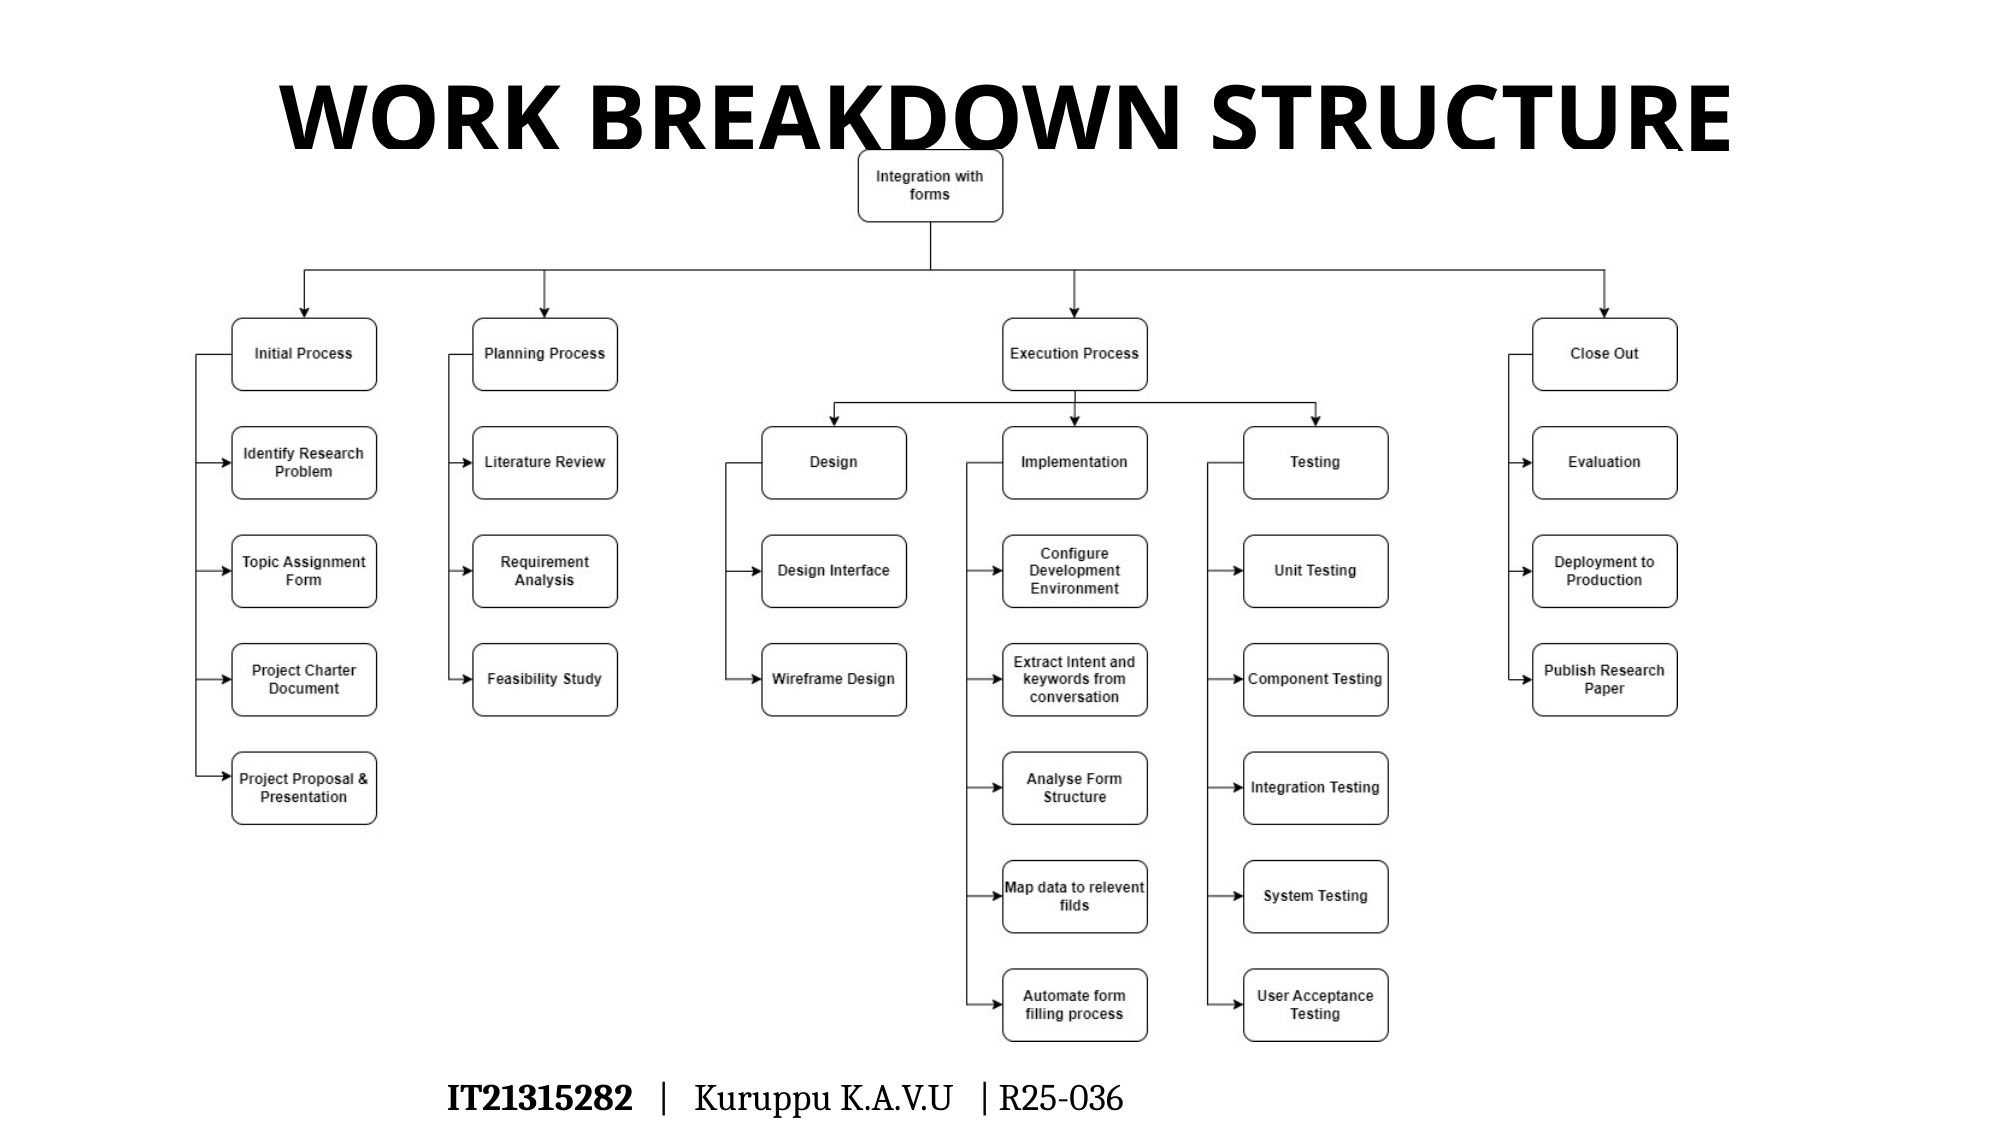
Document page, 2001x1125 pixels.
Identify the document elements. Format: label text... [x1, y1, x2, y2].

text_box IT21315282 | Kuruppu K.A.V.U | R25-036 [432, 1065, 1550, 1125]
title WORK BREAKDOWN STRUCTURE [50, 50, 1967, 180]
picture [187, 149, 1678, 1042]
